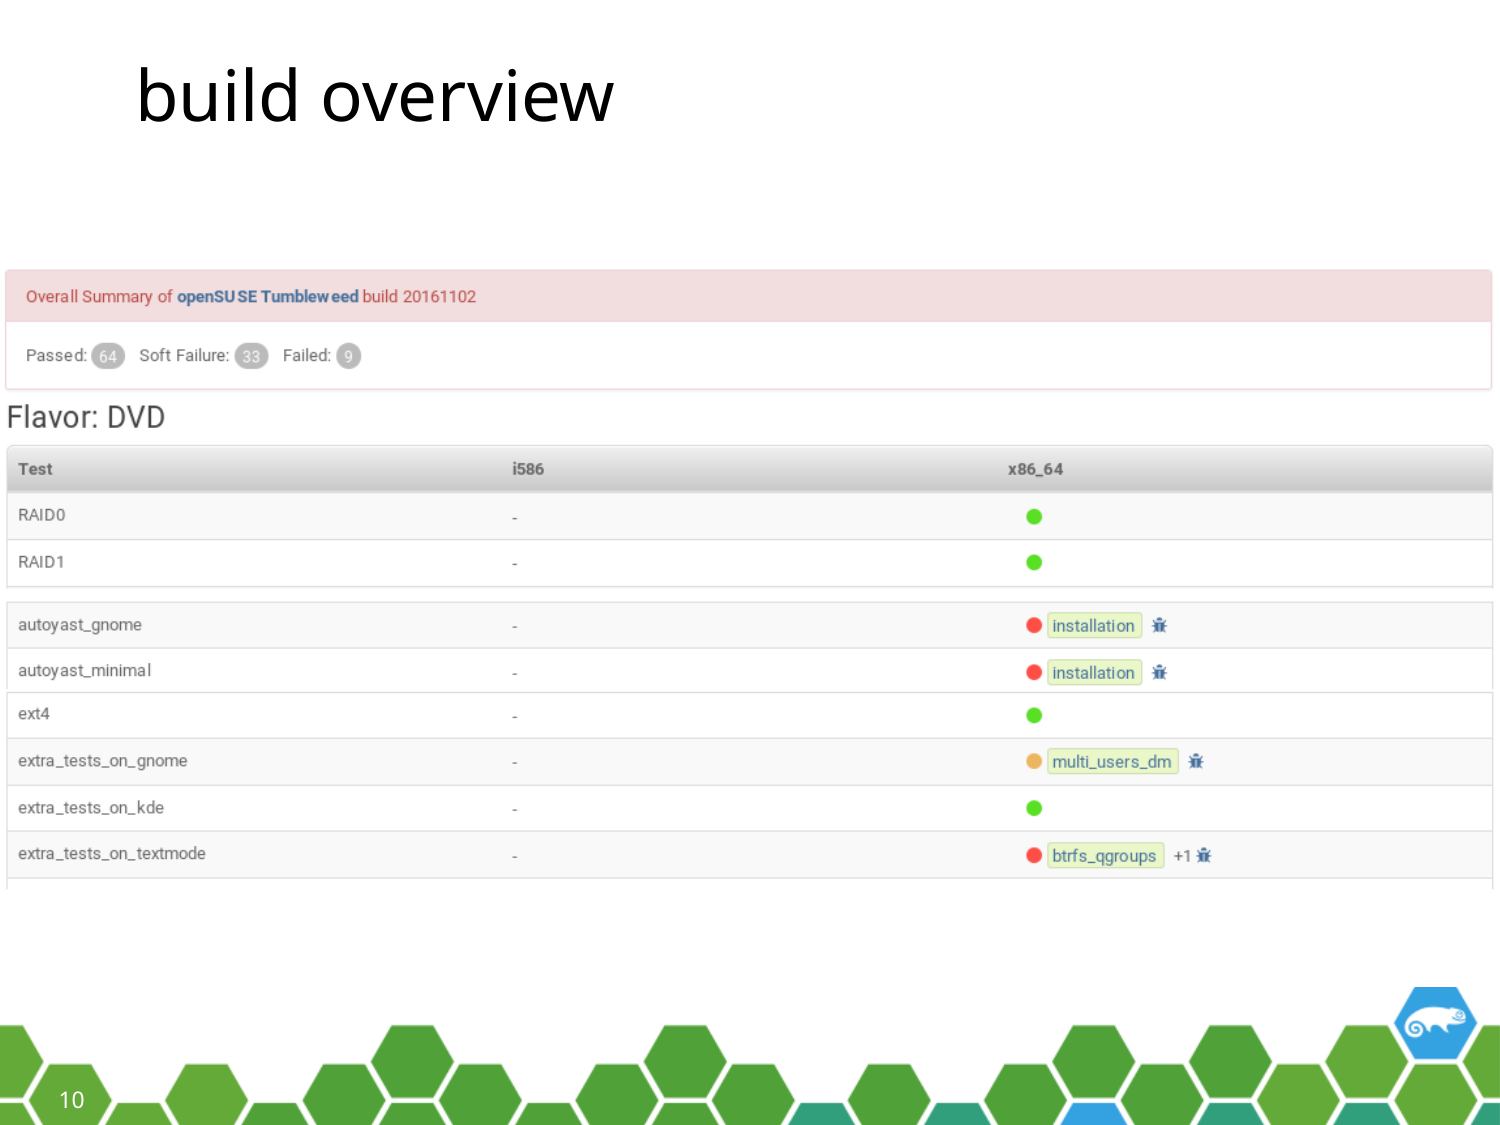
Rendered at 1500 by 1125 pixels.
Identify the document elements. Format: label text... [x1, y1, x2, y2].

title build overview [135, 12, 1372, 175]
picture [0, 987, 1500, 1125]
picture [0, 258, 1500, 892]
